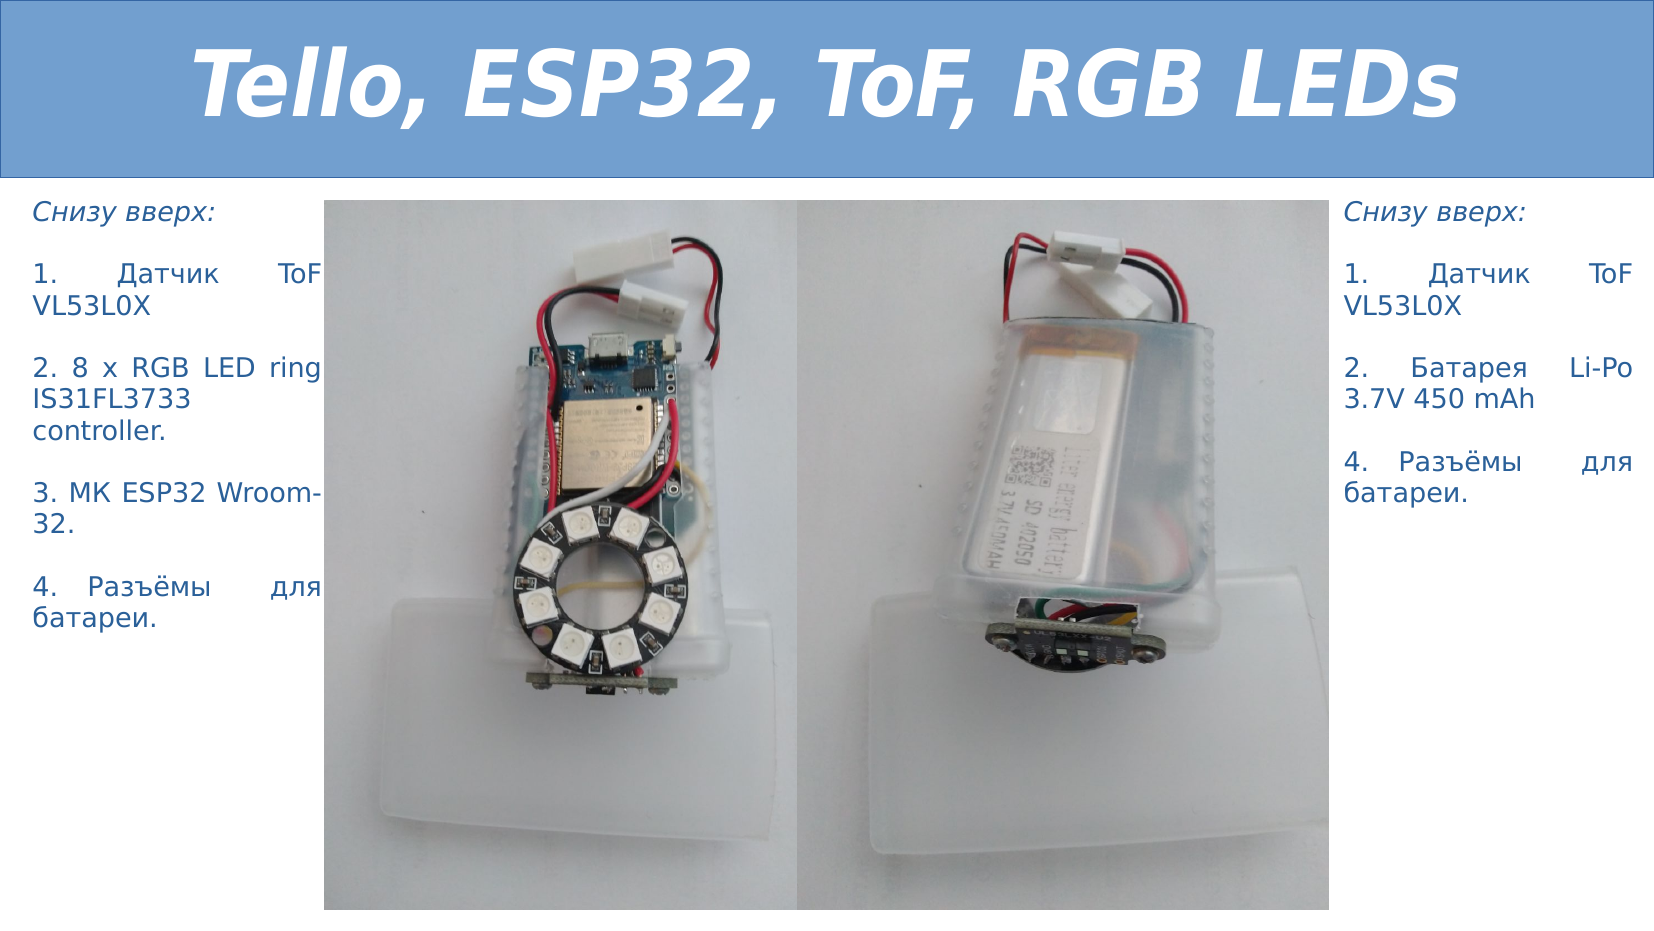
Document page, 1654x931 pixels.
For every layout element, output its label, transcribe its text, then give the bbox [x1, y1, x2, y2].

text_box Снизу вверх: 1. Датчик ToF VL53L0X 2. 8 x RGB LED ring IS31FL3733 controller. 3. МК ESP32 Wroom-32. 4. Разъёмы для батареи. [17, 188, 337, 898]
text_box Снизу вверх: 1. Датчик ToF VL53L0X 2. Батарея Li-Po 3.7V 450 mAh 4. Разъёмы для батареи. [1328, 188, 1648, 898]
picture [324, 200, 1329, 910]
text_box [0, 0, 1654, 178]
text_box Tello, ESP32, ToF, RGB LEDs [11, 23, 1642, 178]
